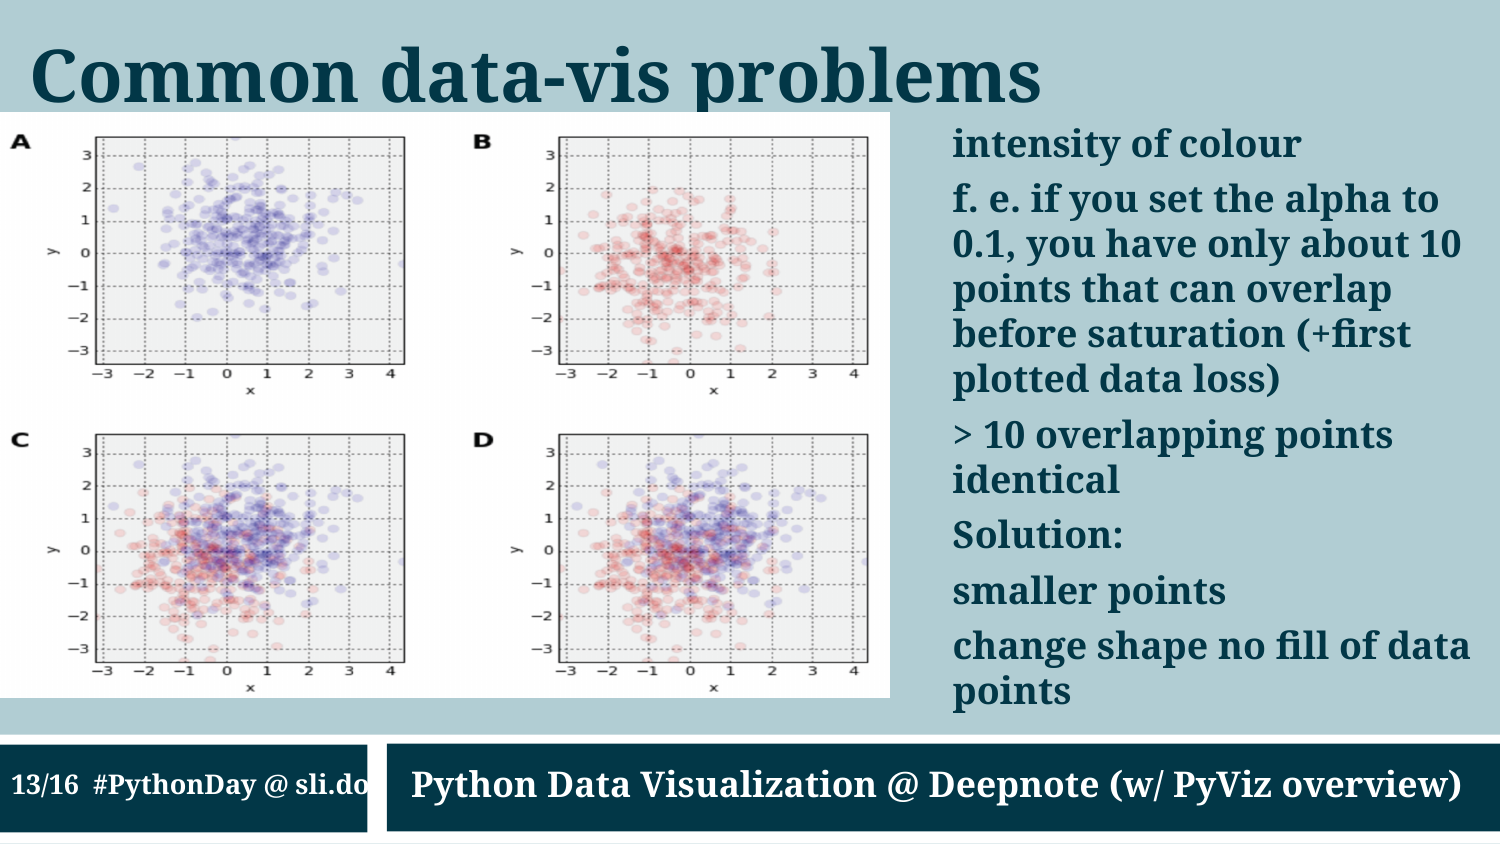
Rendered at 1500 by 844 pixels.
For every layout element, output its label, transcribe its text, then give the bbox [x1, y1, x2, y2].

text_box 13/16 #PythonDay @ sli.do [0, 761, 391, 835]
text_box intensity of colour f. e. if you set the alpha to 0.1, you have only about 10 points that can overlap before saturation (+first plotted data loss) > 10 overlapping points identical Solution: smaller points change shape no fill of data points [834, 112, 1500, 711]
picture [0, 112, 890, 698]
text_box Common data-vis problems (saturation) [15, 22, 1471, 112]
text_box Python Data Visualization @ Deepnote (w/ PyViz overview) [400, 740, 1500, 826]
